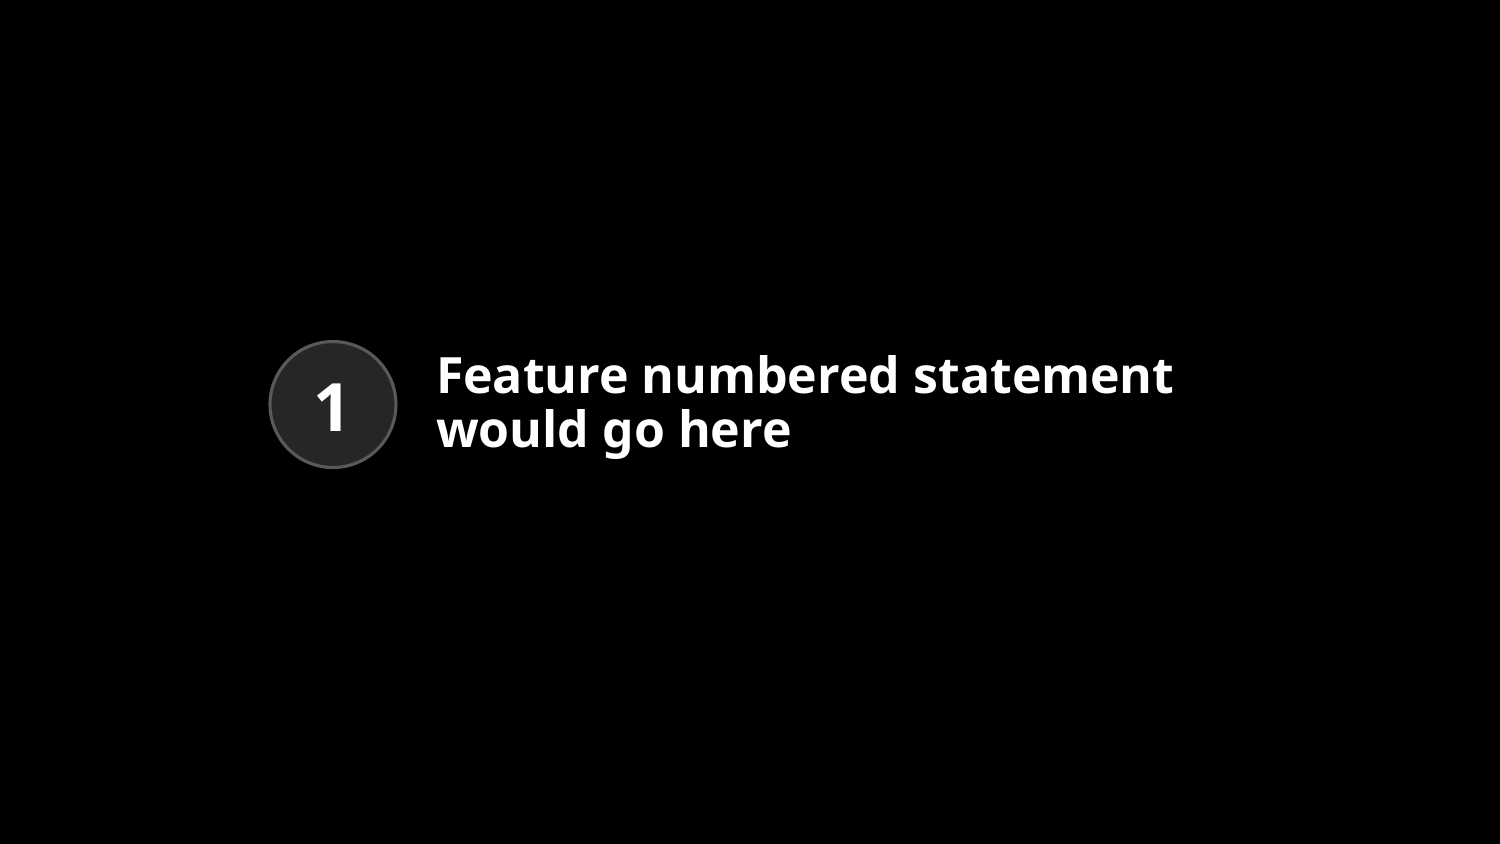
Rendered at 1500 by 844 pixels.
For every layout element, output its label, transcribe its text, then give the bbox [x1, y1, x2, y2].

text_box Feature numbered statement would go here [436, 349, 1198, 460]
text_box 1 [270, 341, 396, 468]
